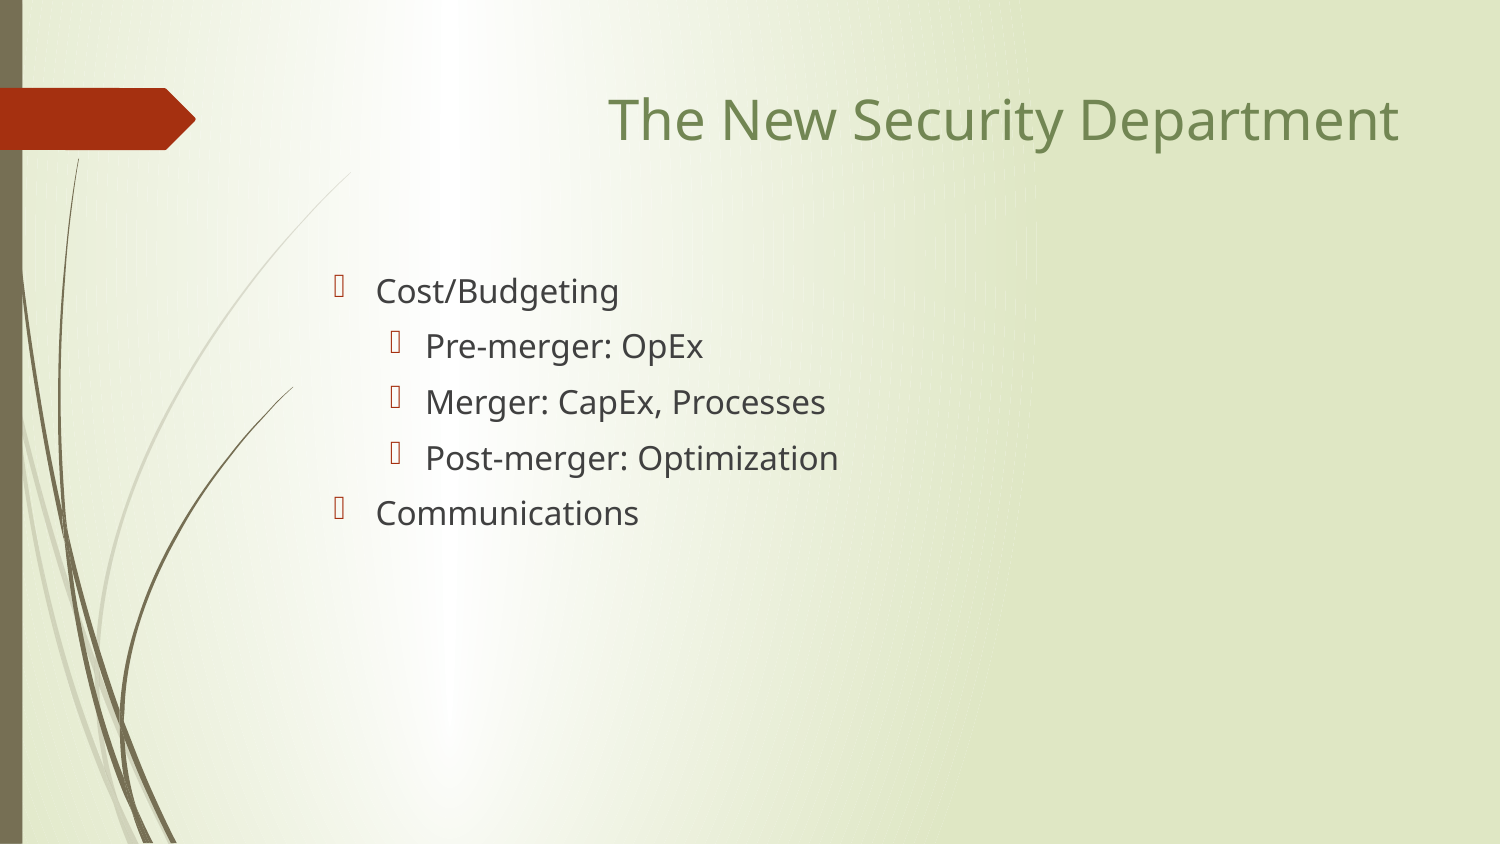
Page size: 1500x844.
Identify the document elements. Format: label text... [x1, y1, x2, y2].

list Cost/Budgeting Pre-merger: OpEx Merger: CapEx, Processes Post-merger: Optimization Communications [318, 262, 1416, 728]
title The New Security Department [319, 76, 1416, 235]
